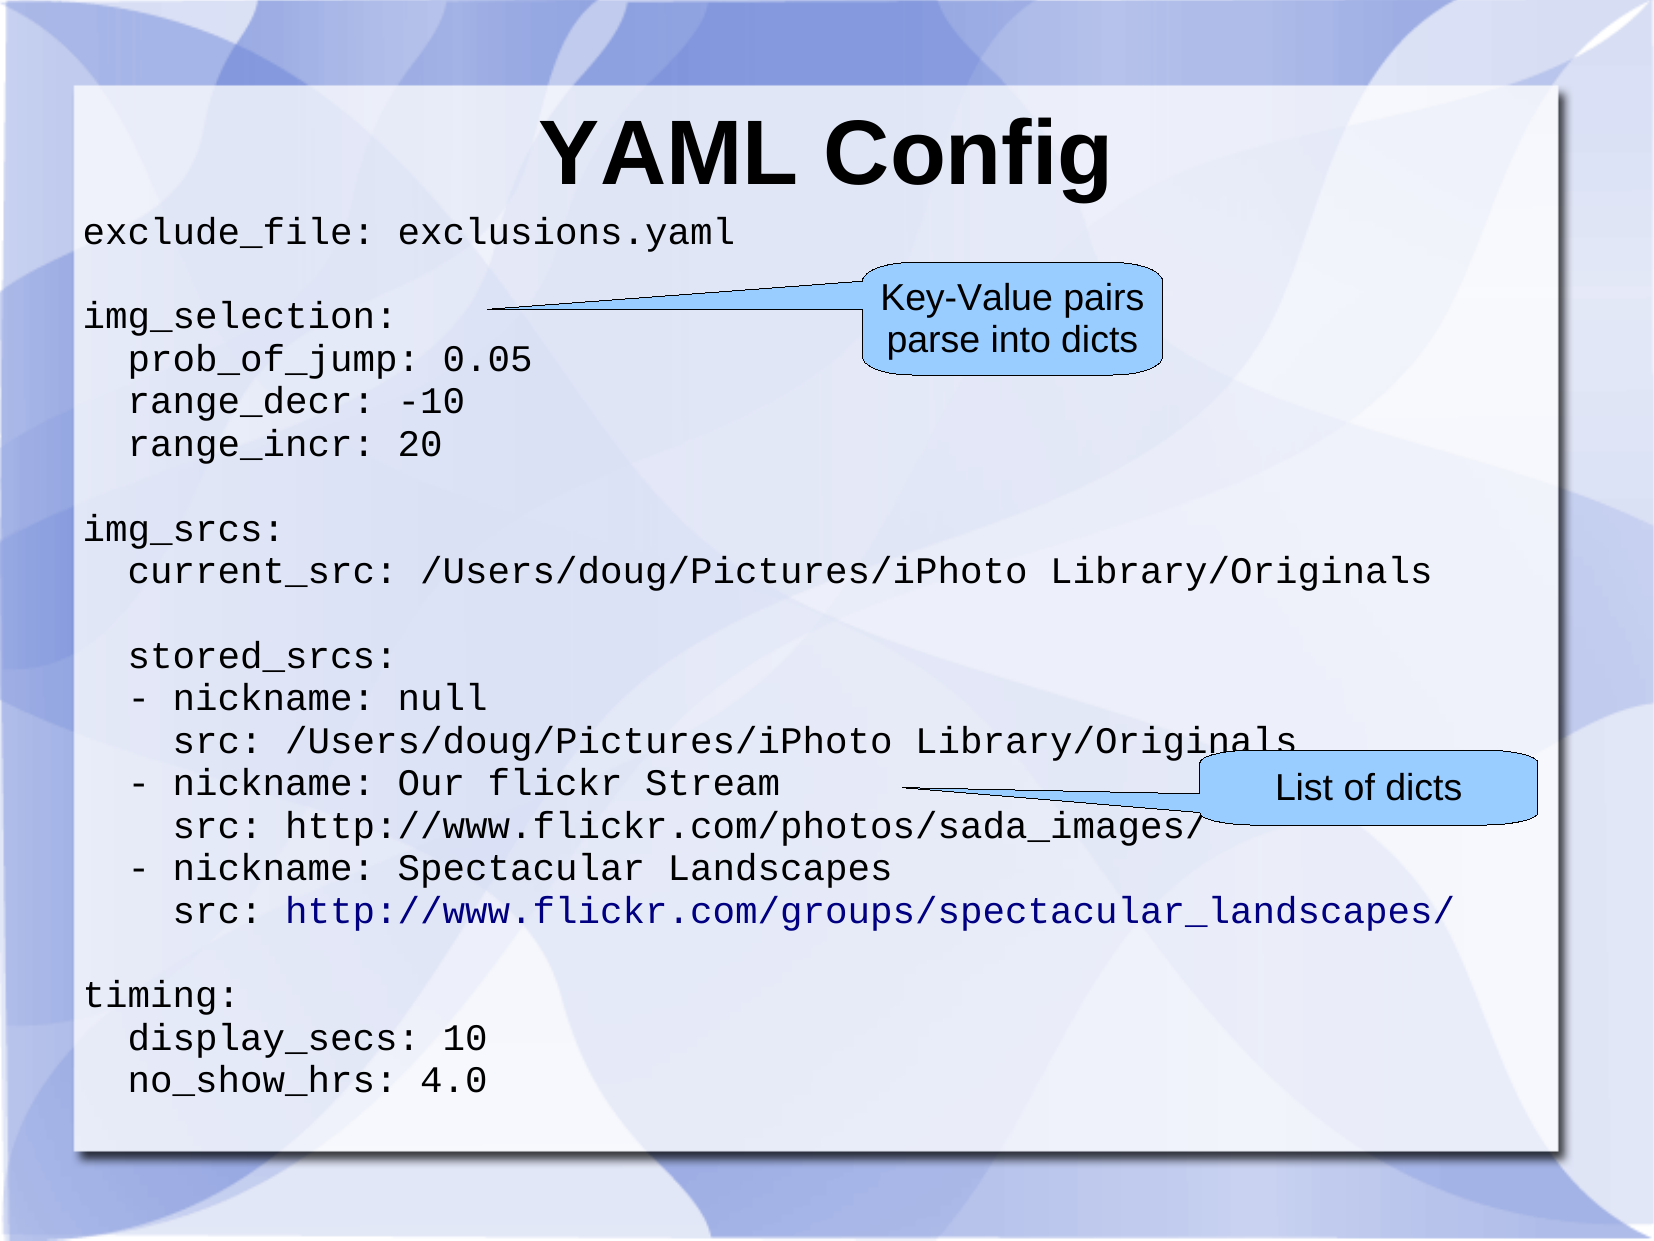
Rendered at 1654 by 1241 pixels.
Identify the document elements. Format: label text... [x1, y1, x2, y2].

title YAML Config [82, 101, 1571, 205]
text_box List of dicts [902, 750, 1538, 826]
text_box Key-Value pairs parse into dicts [487, 262, 1163, 376]
picture [0, 0, 1654, 1241]
text_box exclude_file: exclusions.yaml img_selection: prob_of_jump: 0.05 range_decr: -10 range_incr: 20 img_srcs: current_src: /Users/doug/Pictures/iPhoto Library/Originals stored_srcs: - nickname: null src: /Users/doug/Pictures/iPhoto Library/Originals - nickname: Our flickr Stream src: http://www.flickr.com/photos/sada_images/ - nickname: Spectacular Landscapes src: http://www.flickr.com/groups/spectacular_landscapes/ timing: display_secs: 10 no_show_hrs: 4.0 [82, 213, 1571, 1147]
